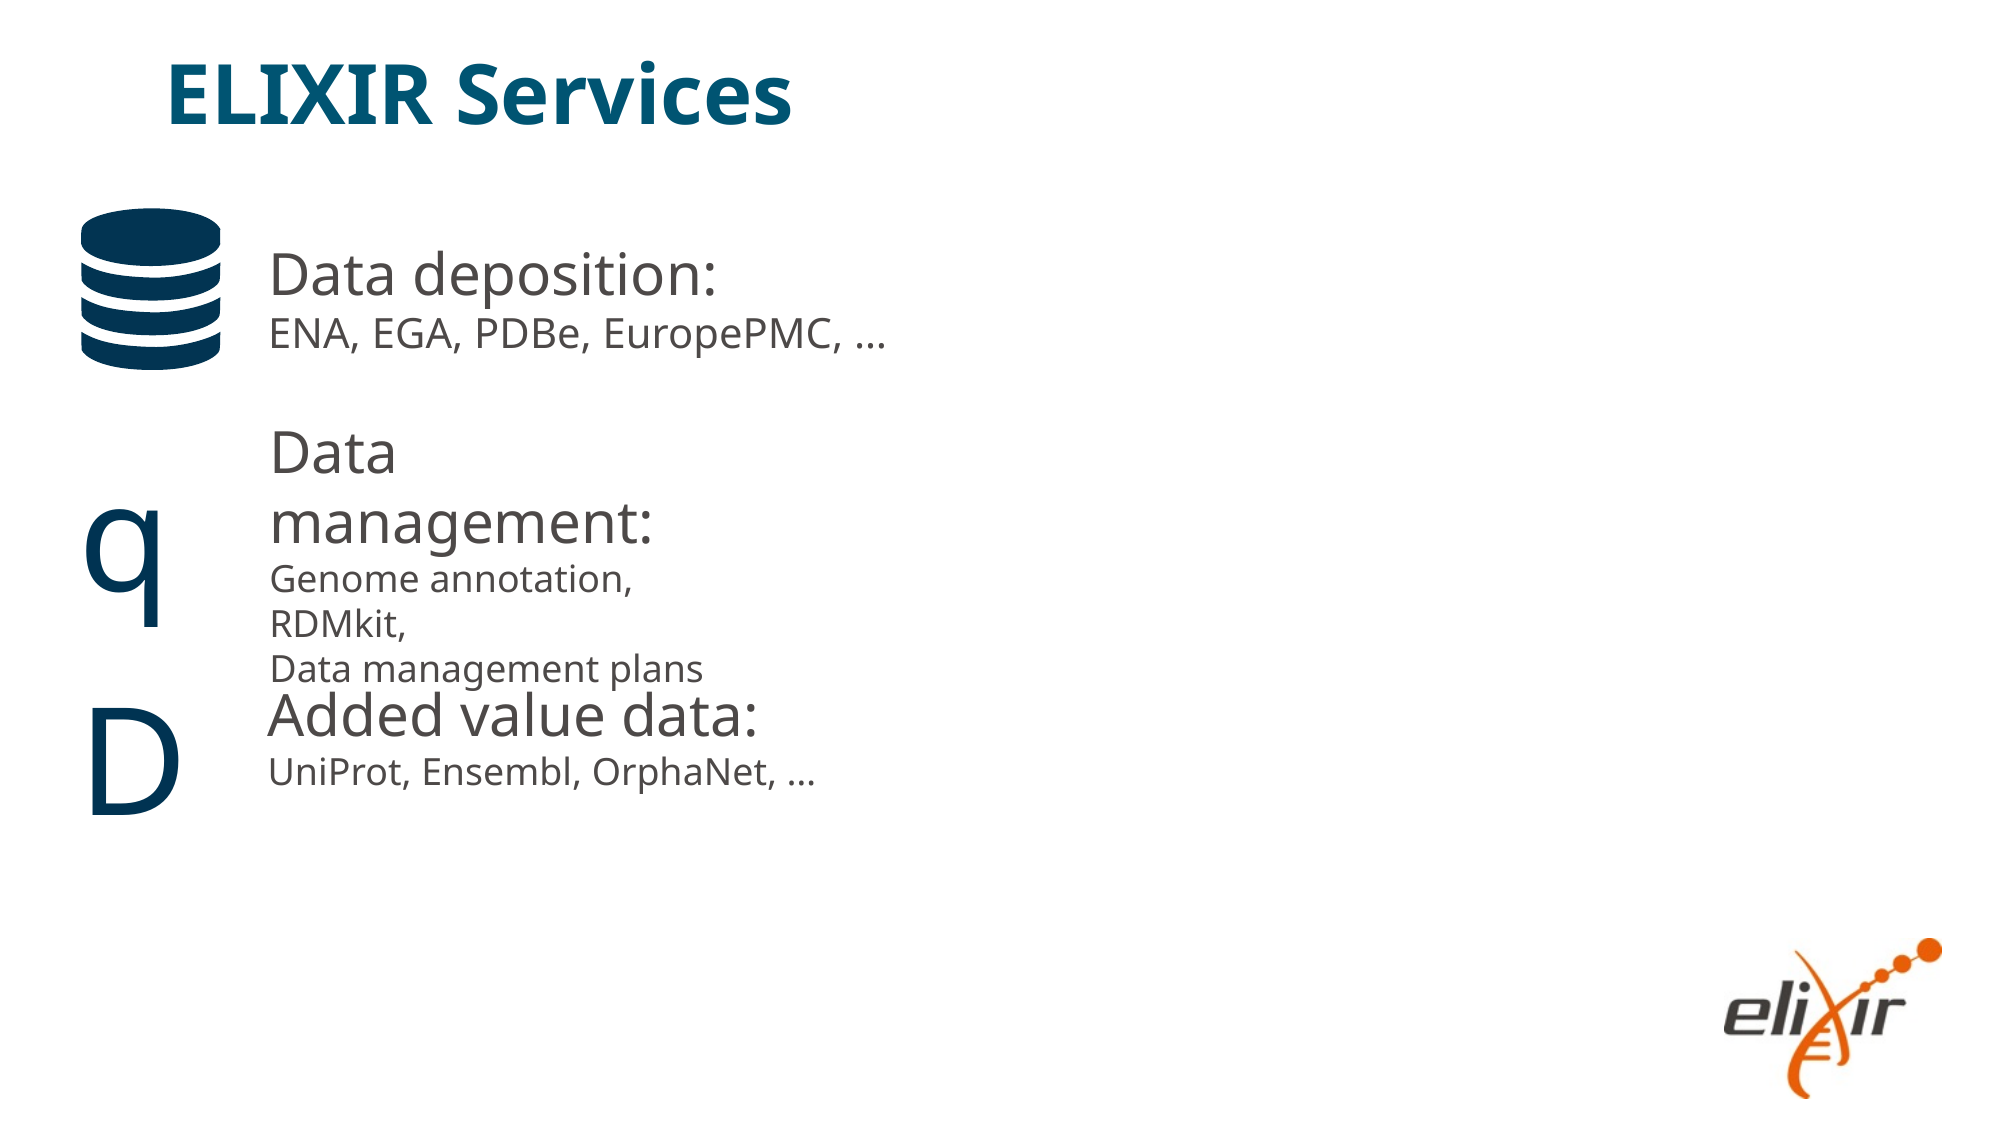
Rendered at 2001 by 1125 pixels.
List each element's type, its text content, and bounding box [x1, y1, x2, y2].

text_box Data deposition: ENA, EGA, PDBe, EuropePMC, … [253, 229, 1283, 410]
text_box D [63, 648, 244, 815]
text_box Data management: Genome annotation, RDMkit, Data management plans [254, 407, 783, 670]
title ELIXIR Services [164, 41, 1503, 136]
text_box q [63, 423, 244, 591]
picture [54, 188, 253, 390]
text_box Added value data: UniProt, Ensembl, OrphaNet, … [252, 670, 917, 801]
picture [1724, 938, 1942, 1099]
